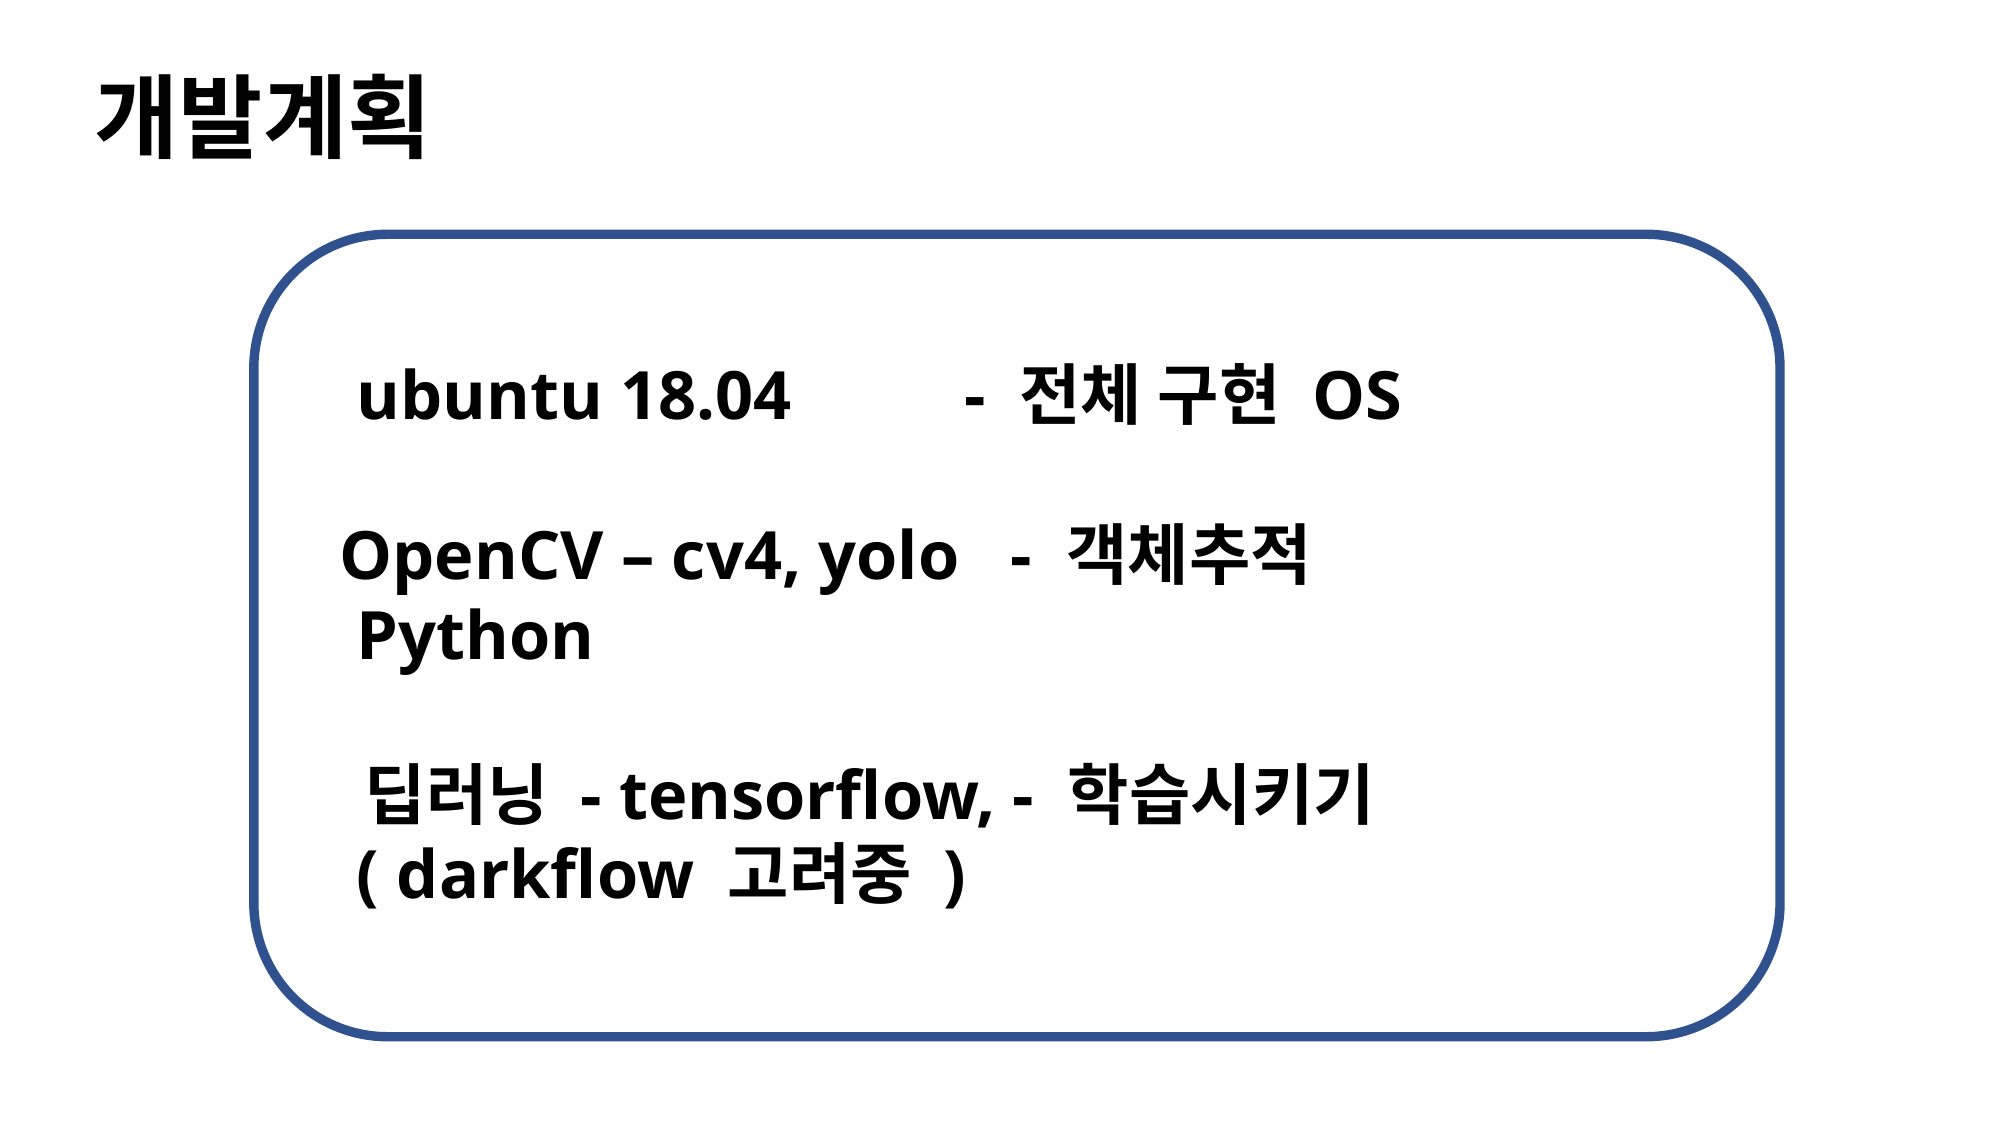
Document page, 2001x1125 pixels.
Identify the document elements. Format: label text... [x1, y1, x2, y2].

text_box 개발계획 [79, 51, 580, 178]
text_box ubuntu 18.04 - 전체 구현 OS OpenCV – cv4, yolo - 객체추적 Python 딥러닝 - tensorflow, - 학습시키기 ( darkflow 고려중 ) [272, 345, 1670, 926]
